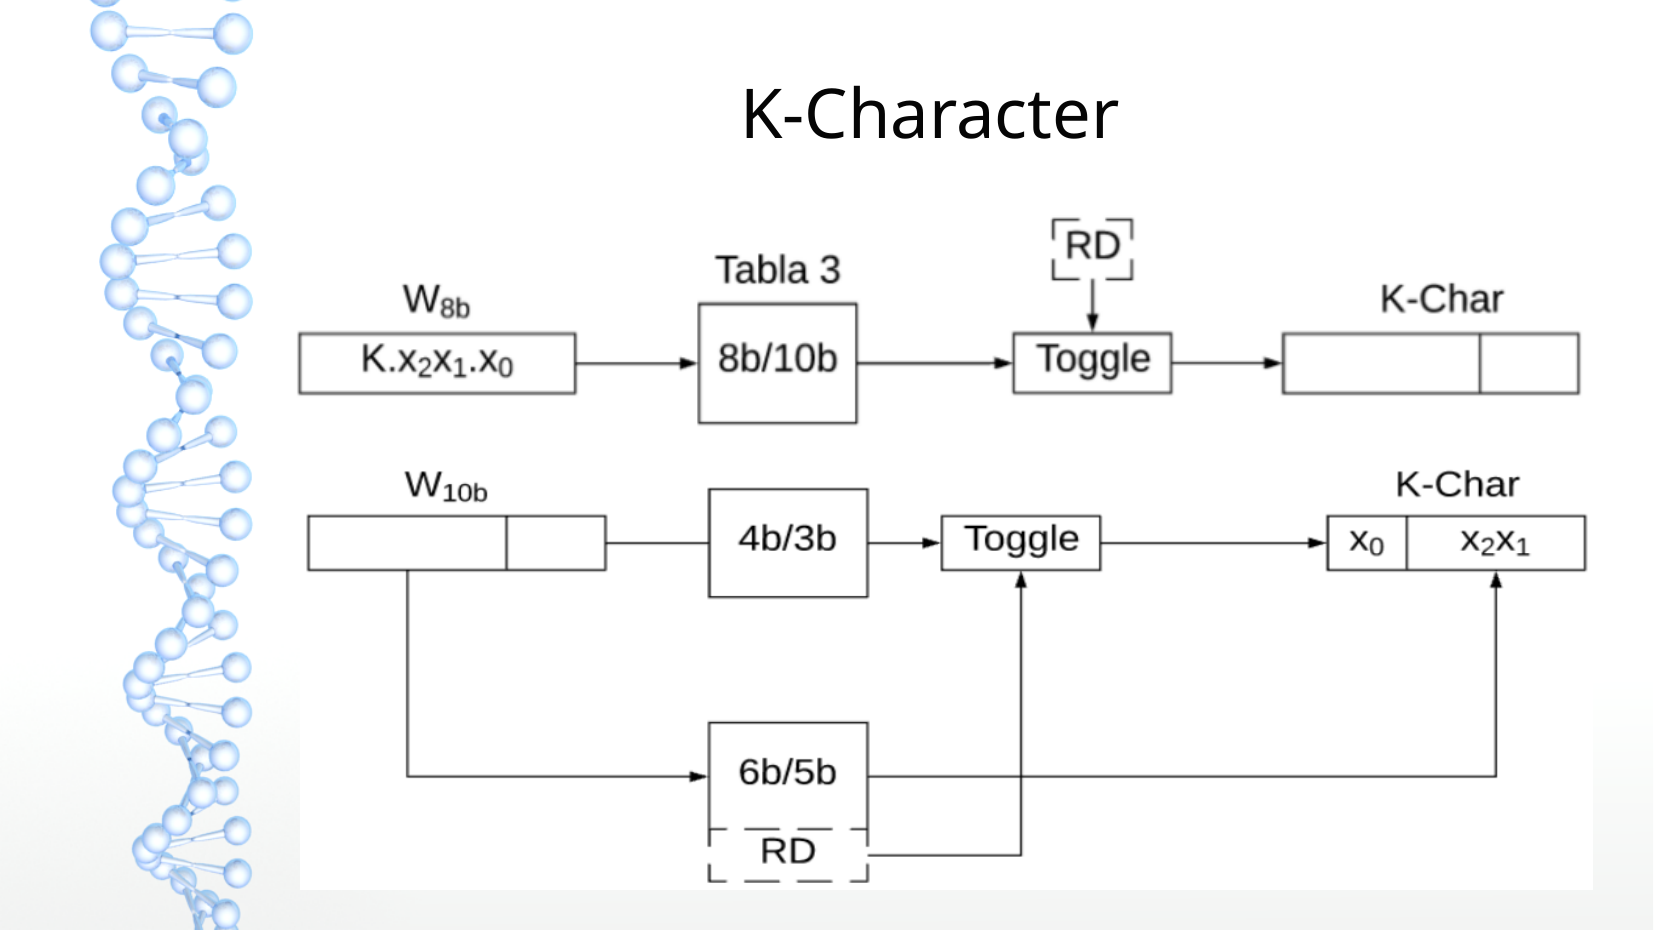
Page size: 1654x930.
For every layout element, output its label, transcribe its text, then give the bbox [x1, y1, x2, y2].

picture [0, 0, 1654, 930]
title K-Character [265, 35, 1594, 189]
